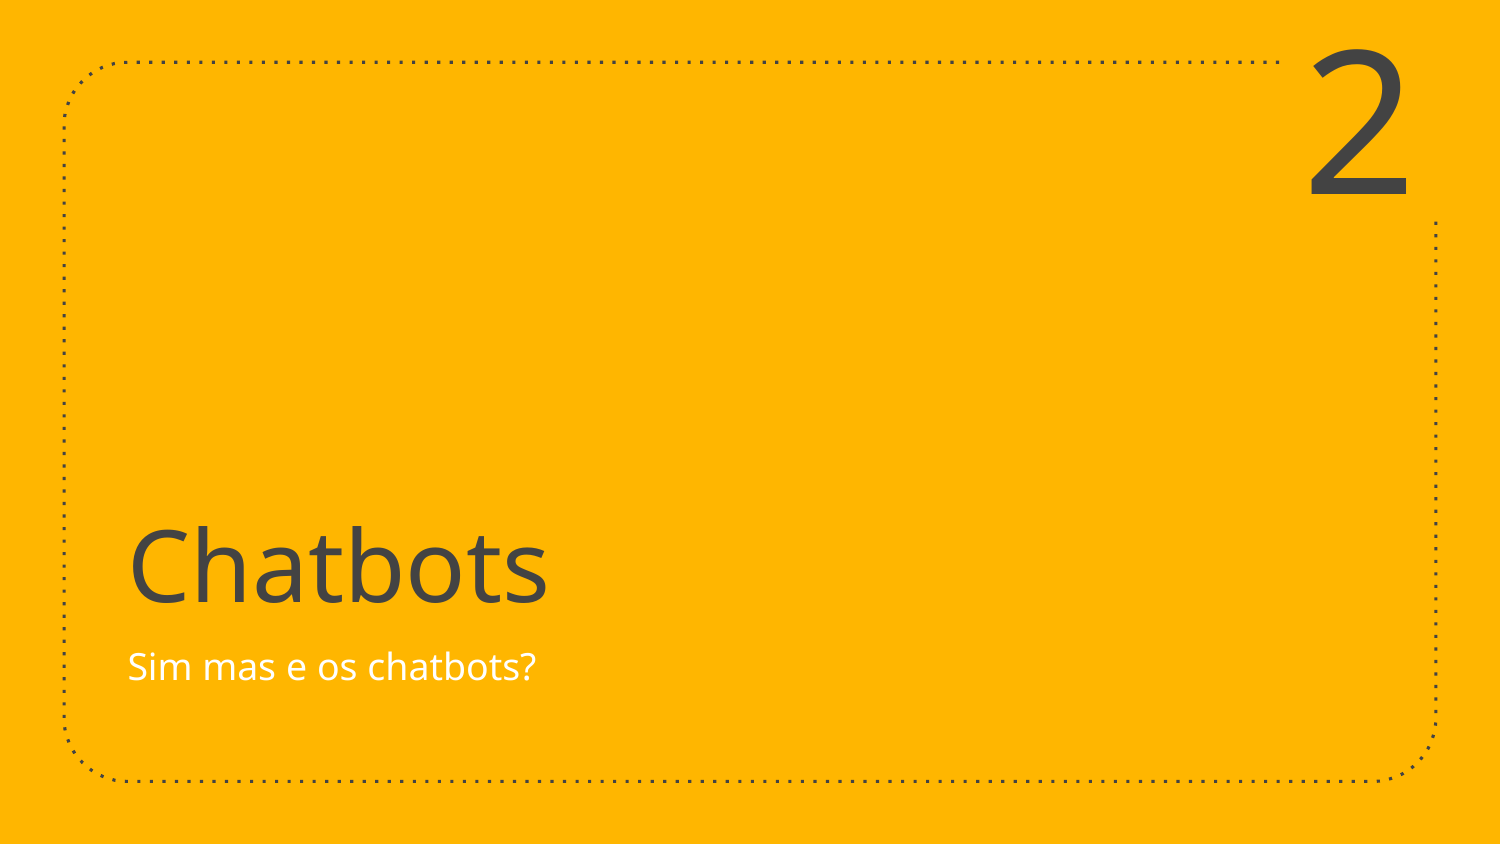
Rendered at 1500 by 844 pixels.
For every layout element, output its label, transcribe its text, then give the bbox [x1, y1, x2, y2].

text_box 2 [1281, 0, 1439, 229]
subtitle Sim mas e os chatbots? [112, 628, 1388, 758]
title Chatbots [112, 447, 1388, 628]
